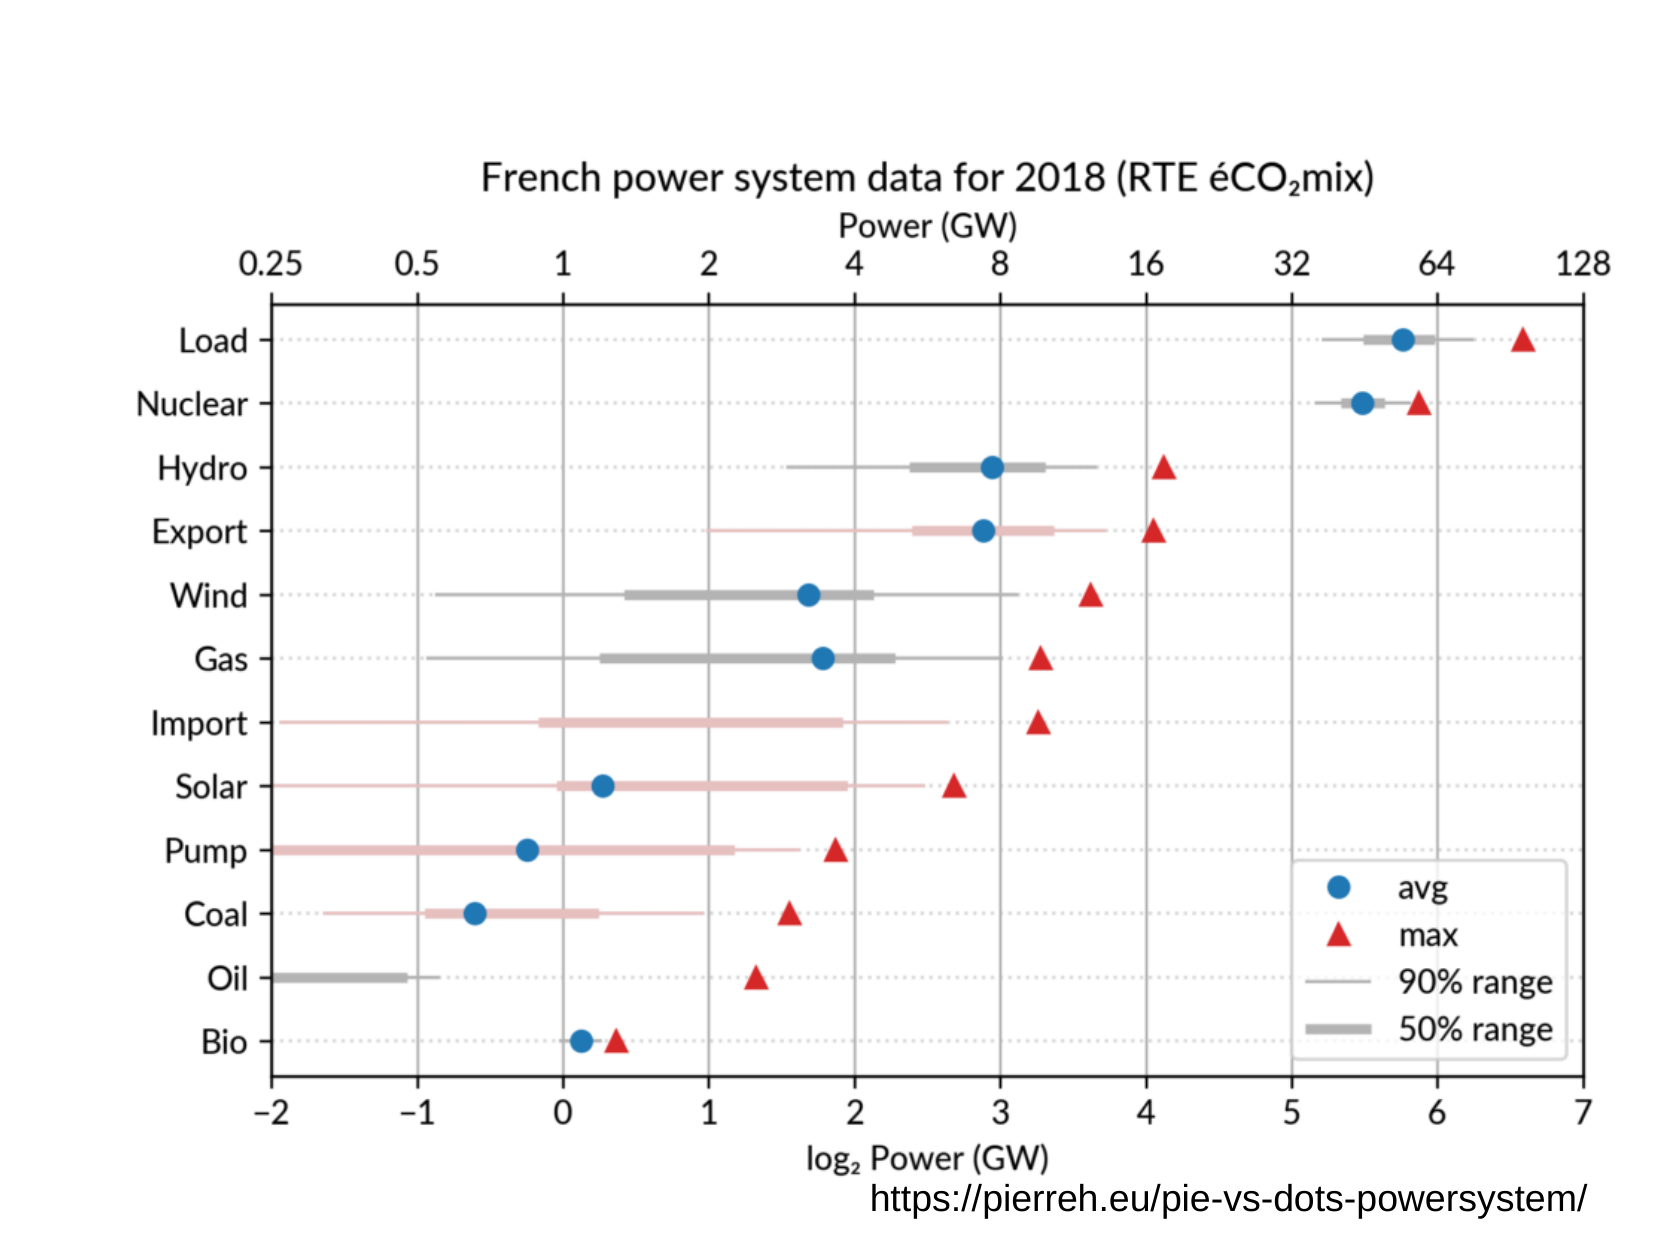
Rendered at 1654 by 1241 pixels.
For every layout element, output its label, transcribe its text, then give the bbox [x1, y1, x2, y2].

picture [111, 136, 1636, 1201]
text_box https://pierreh.eu/pie-vs-dots-powersystem/ [855, 1170, 1604, 1227]
